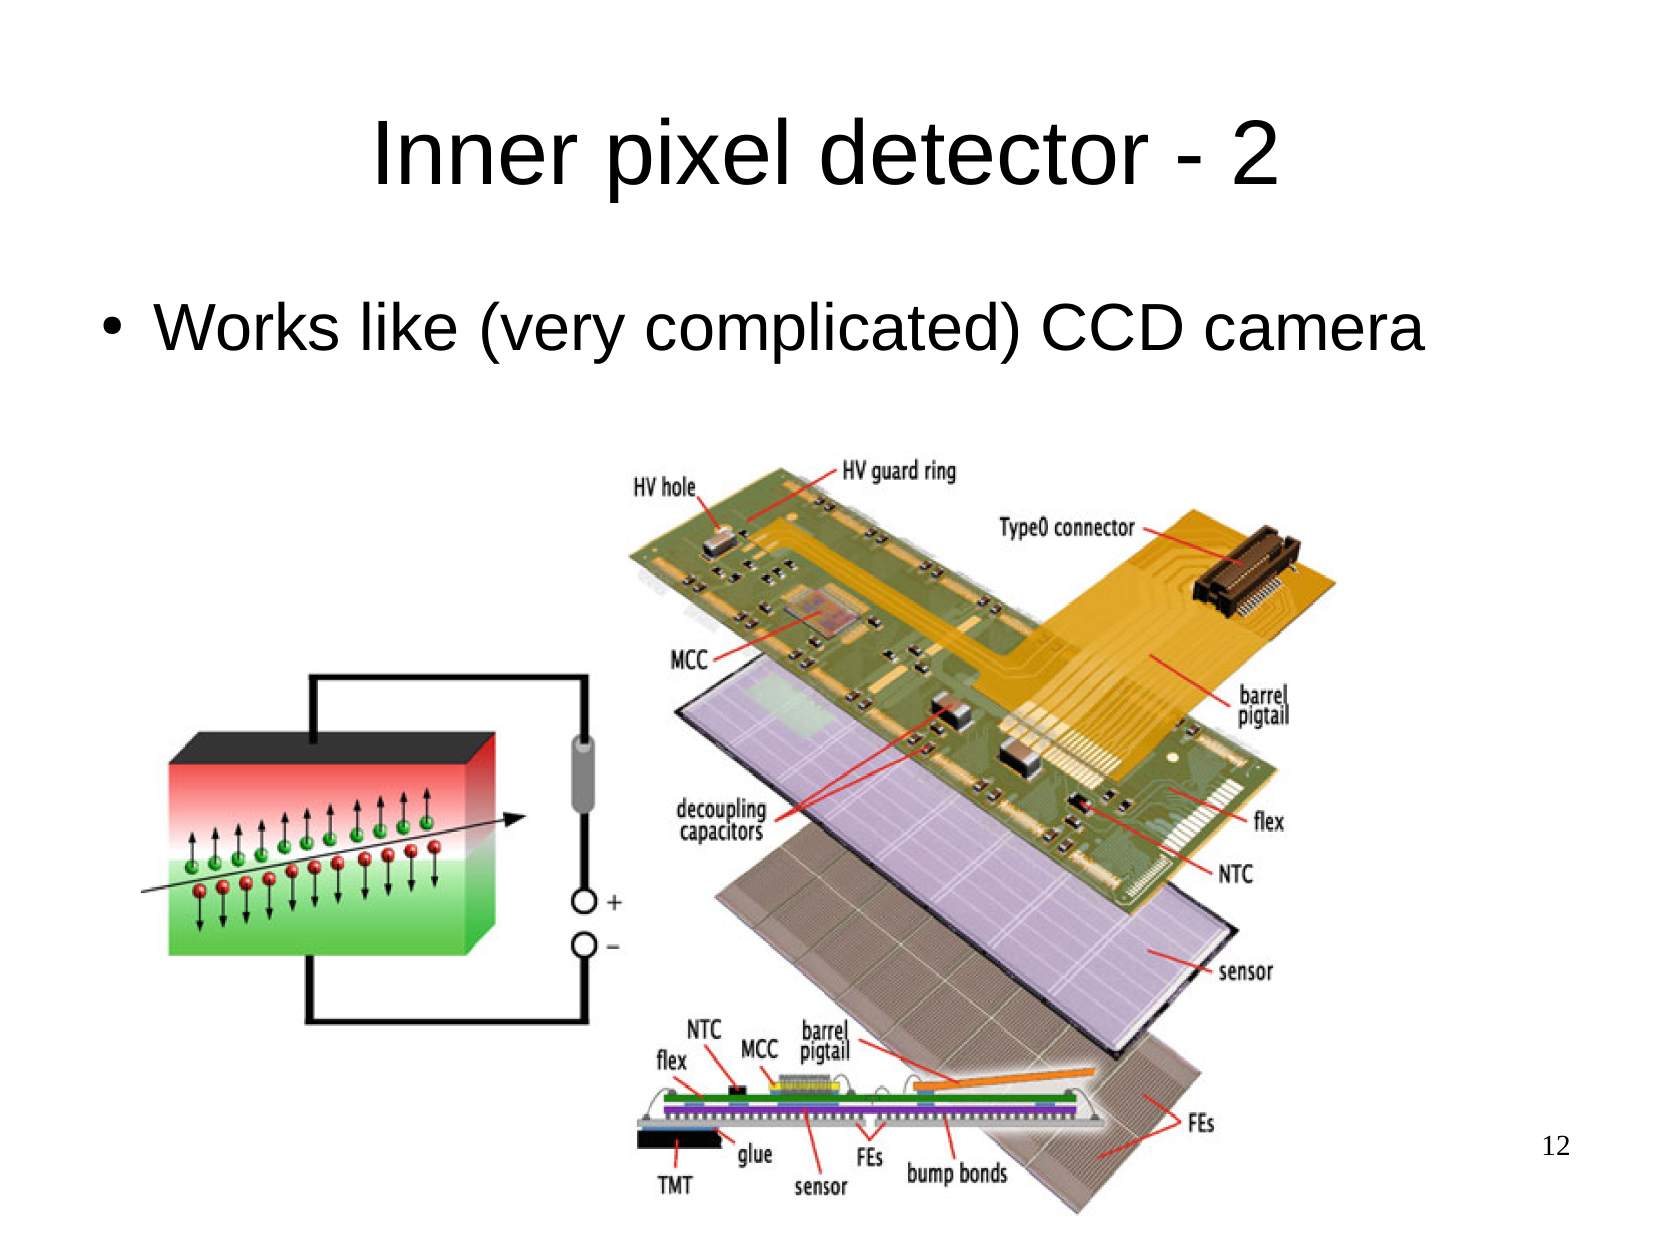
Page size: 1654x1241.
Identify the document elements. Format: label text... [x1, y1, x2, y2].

title Inner pixel detector - 2 [82, 49, 1571, 257]
list Works like (very complicated) CCD camera [82, 290, 1571, 1010]
picture [121, 434, 1352, 1231]
